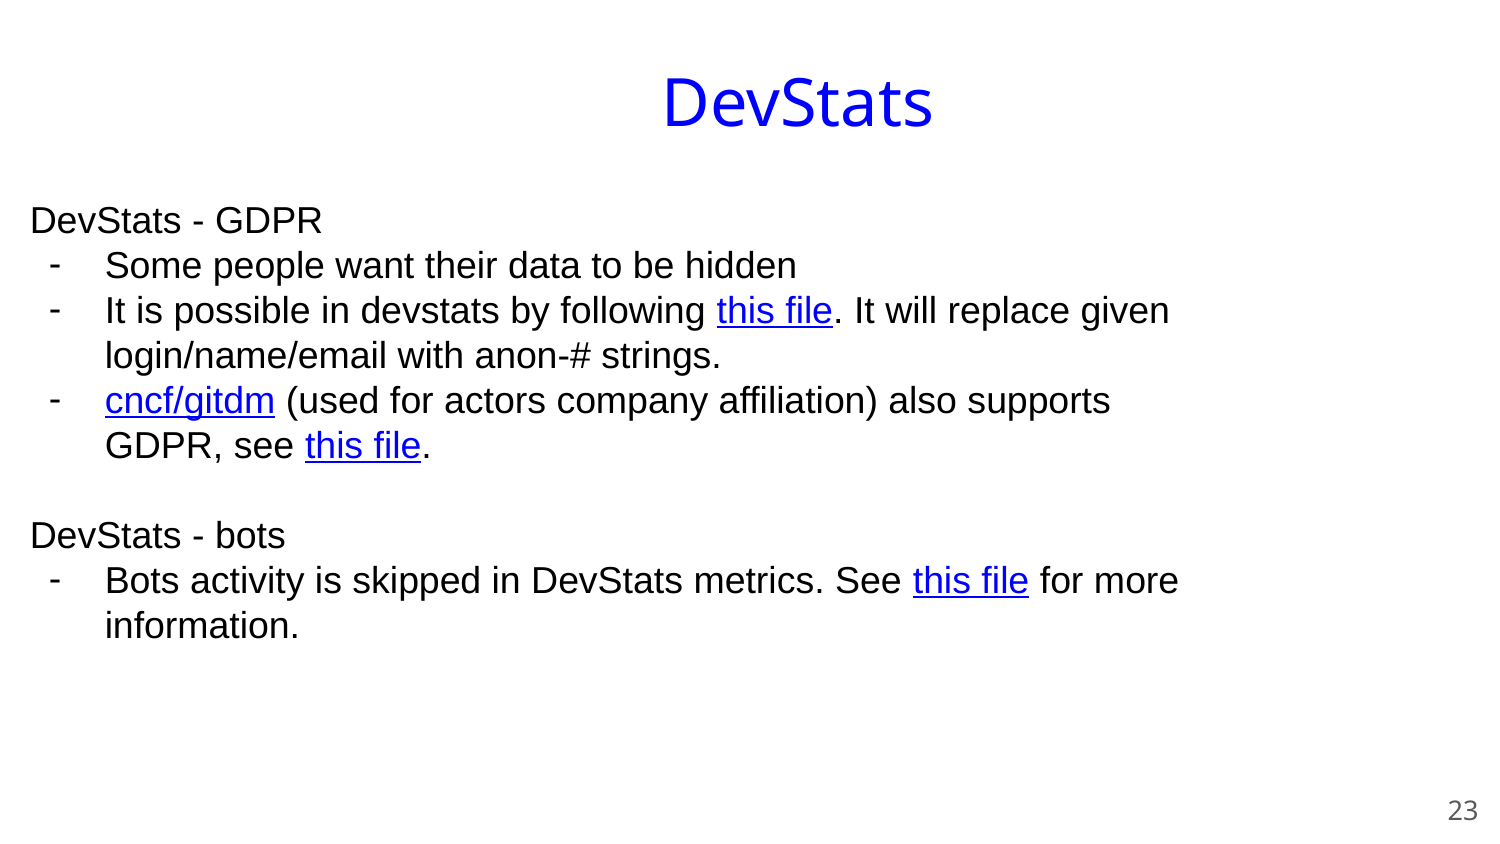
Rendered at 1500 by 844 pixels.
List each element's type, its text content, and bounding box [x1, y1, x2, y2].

slide_number <number> [1403, 779, 1494, 844]
text_box DevStats - GDPR Some people want their data to be hidden It is possible in devstats by following this file. It will replace given login/name/email with anon-# strings. cncf/gitdm (used for actors company affiliation) also supports GDPR, see this file. DevStats - bots Bots activity is skipped in DevStats metrics. See this file for more information. [14, 181, 1208, 780]
title DevStats [646, 41, 1208, 159]
